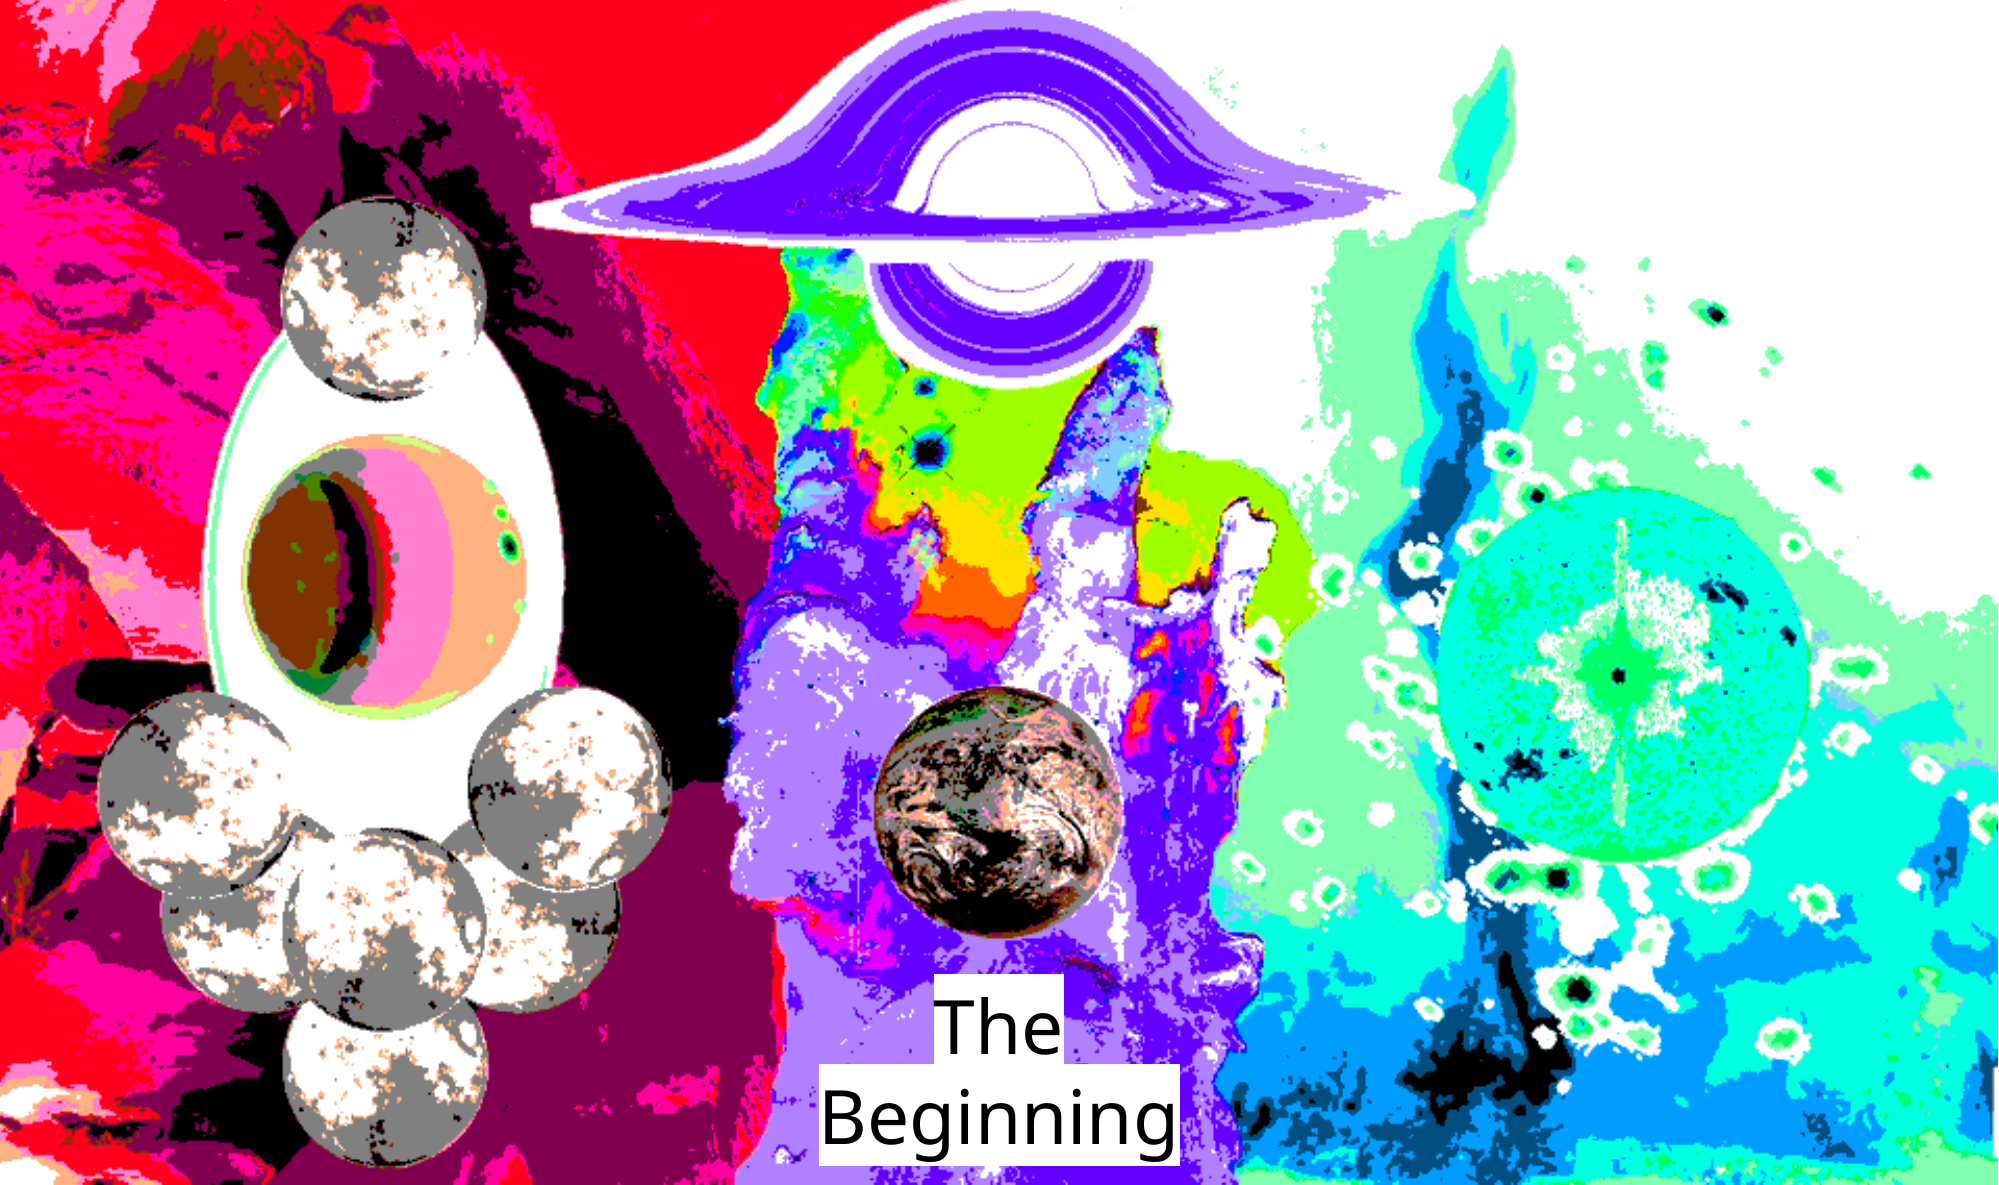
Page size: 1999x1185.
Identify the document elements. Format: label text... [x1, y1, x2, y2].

picture [0, 0, 1999, 1185]
text_box The Beginning [0, 964, 1998, 1185]
picture [1334, 953, 1345, 964]
